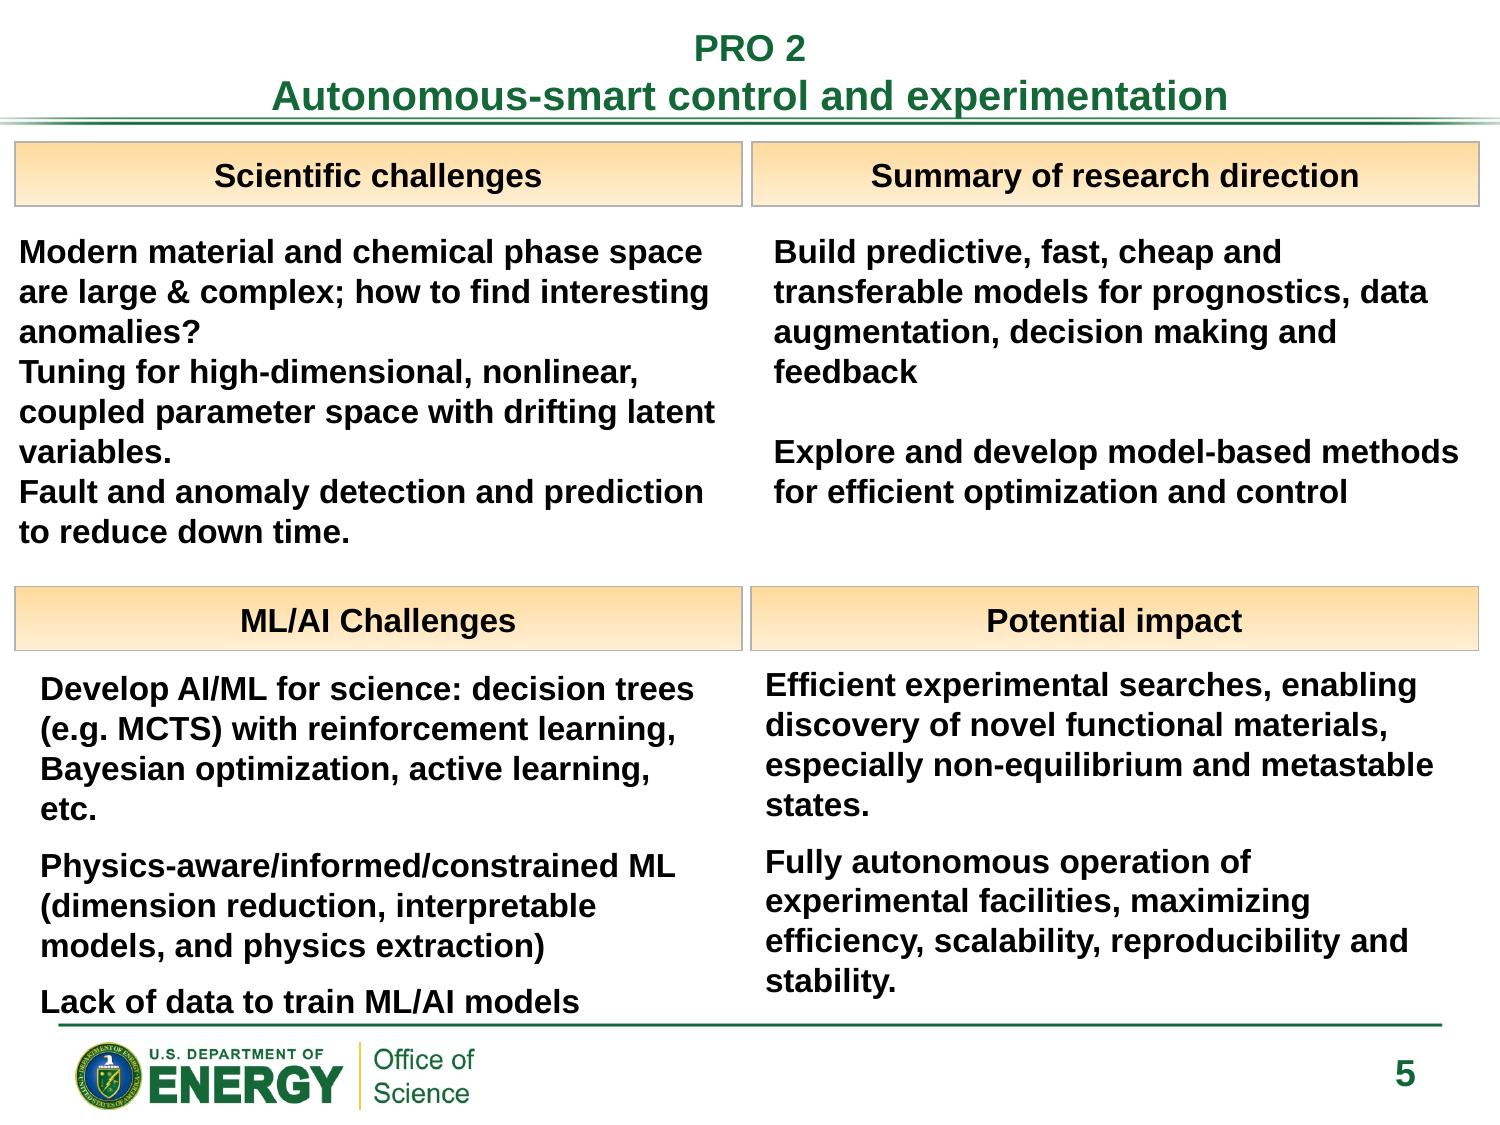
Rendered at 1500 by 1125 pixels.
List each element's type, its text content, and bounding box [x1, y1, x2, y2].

text_box Efficient experimental searches, enabling discovery of novel functional materials, especially non-equilibrium and metastable states. Fully autonomous operation of experimental facilities, maximizing efficiency, scalability, reproducibility and stability. [750, 655, 1475, 970]
text_box Scientific challenges [14, 143, 743, 207]
text_box ML/AI Challenges [14, 586, 743, 651]
text_box Develop AI/ML for science: decision trees (e.g. MCTS) with reinforcement learning, Bayesian optimization, active learning, etc. Physics-aware/informed/constrained ML (dimension reduction, interpretable models, and physics extraction) Lack of data to train ML/AI models [25, 660, 725, 878]
title PRO 2 Autonomous-smart control and experimentation [0, 0, 1500, 143]
text_box Modern material and chemical phase space are large & complex; how to find interesting anomalies? Tuning for high-dimensional, nonlinear, coupled parameter space with drifting latent variables. Fault and anomaly detection and prediction to reduce down time. [3, 223, 758, 563]
text_box Potential impact [751, 586, 1479, 651]
text_box Summary of research direction [751, 143, 1480, 207]
text_box <number> [1380, 1041, 1443, 1102]
text_box Build predictive, fast, cheap and transferable models for prognostics, data augmentation, decision making and feedback Explore and develop model-based methods for efficient optimization and control [758, 223, 1480, 563]
picture [0, 143, 1500, 1125]
